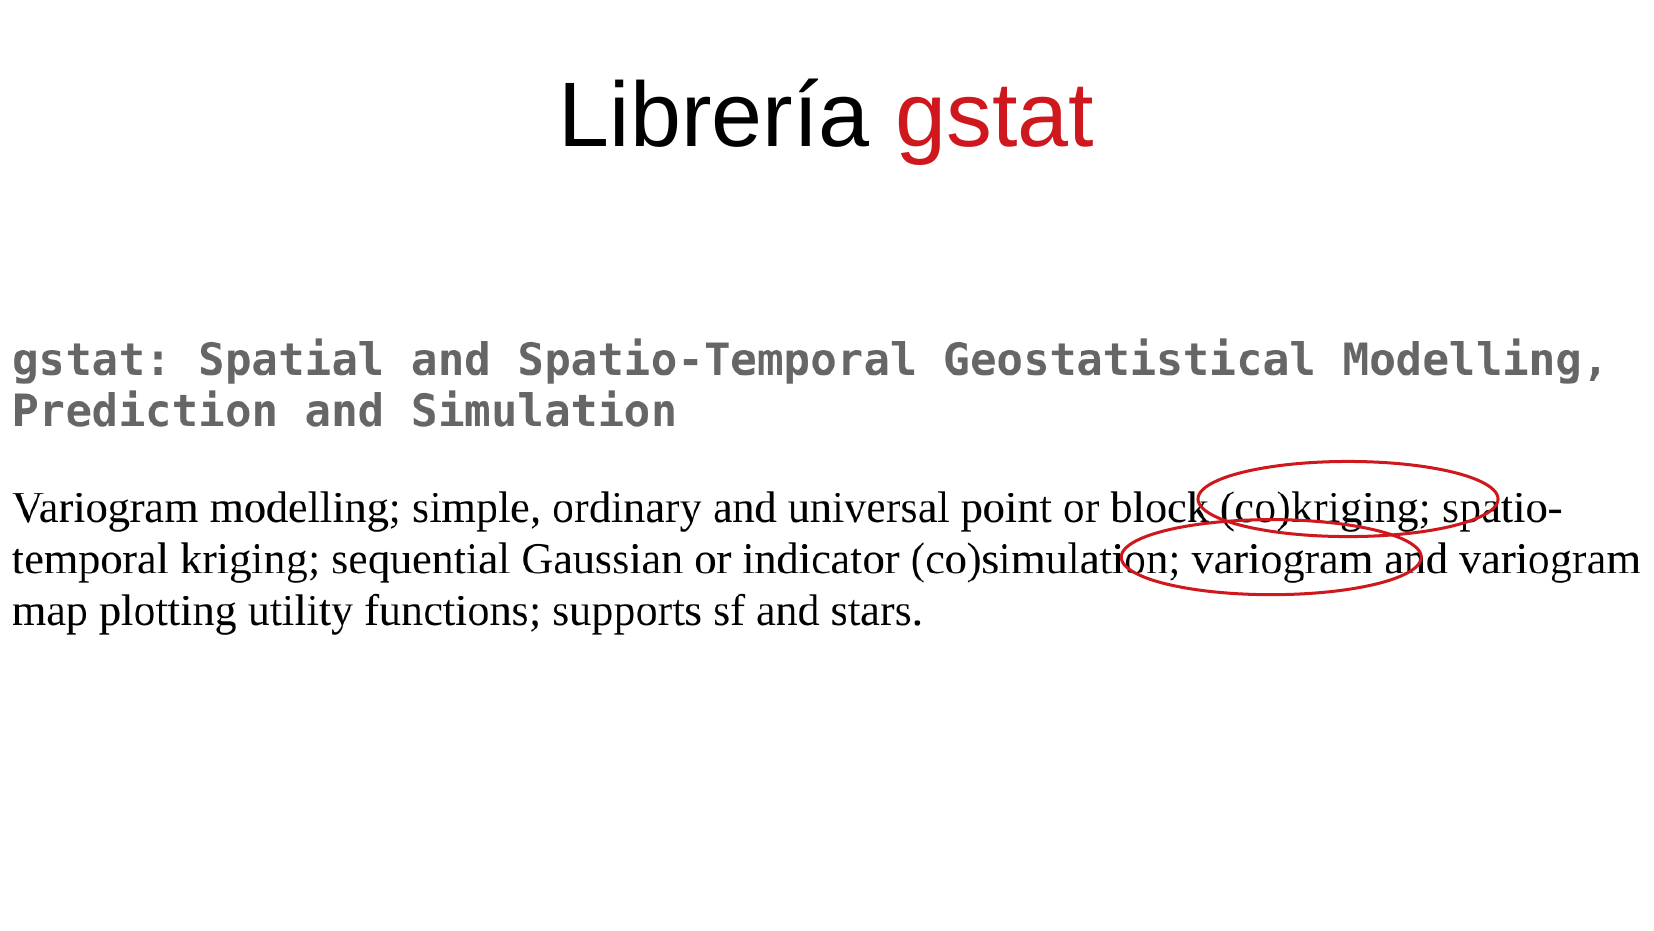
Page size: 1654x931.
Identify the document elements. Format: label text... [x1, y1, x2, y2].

picture [0, 328, 1646, 652]
title Librería gstat [82, 37, 1571, 193]
text_box [1121, 461, 1499, 595]
